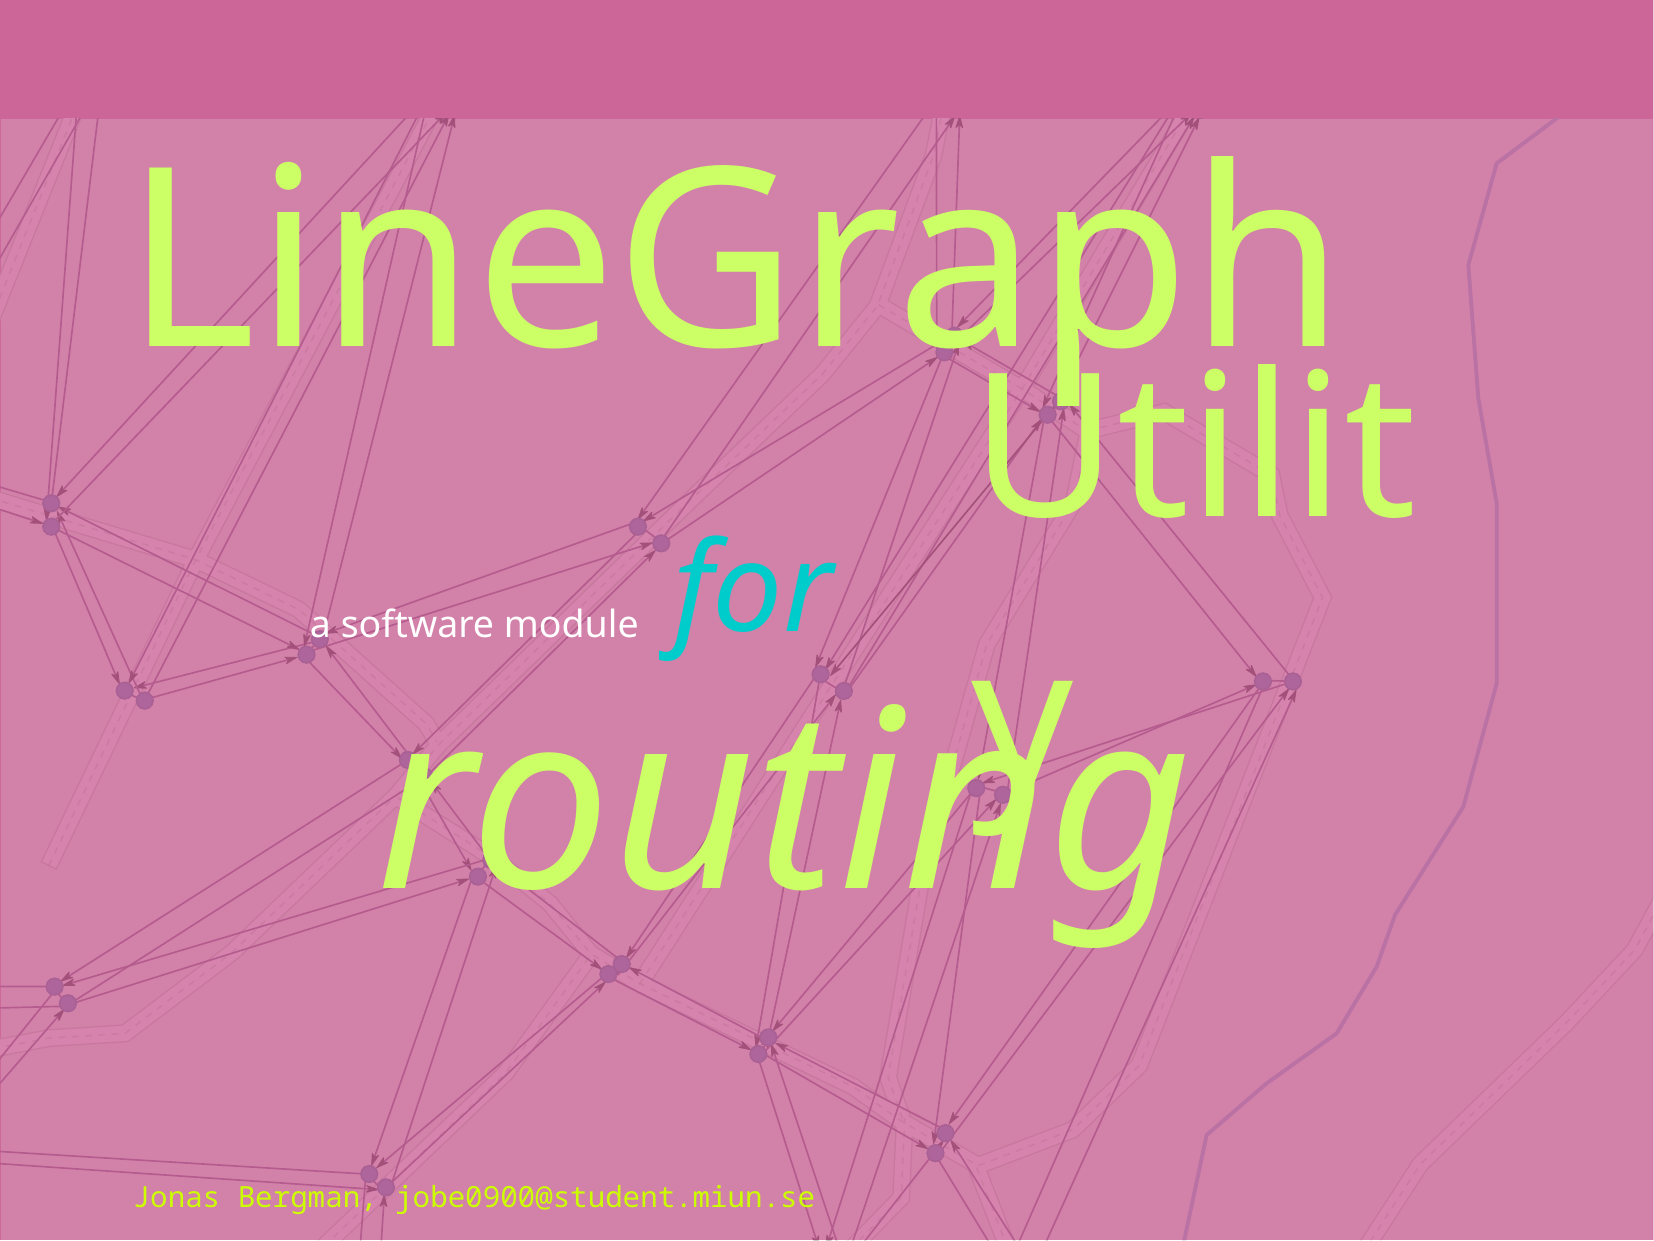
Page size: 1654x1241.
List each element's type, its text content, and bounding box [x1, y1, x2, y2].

picture [1088, 863, 1141, 930]
picture [0, 118, 1654, 1241]
text_box a software module [295, 590, 621, 663]
text_box LineGraph [110, 71, 1317, 467]
picture [1088, 770, 1151, 872]
text_box Jonas Bergman, jobe0900@student.miun.se [118, 1169, 831, 1220]
text_box routing [361, 614, 1088, 1010]
text_box for [658, 490, 827, 614]
text_box Utility [956, 295, 1486, 615]
